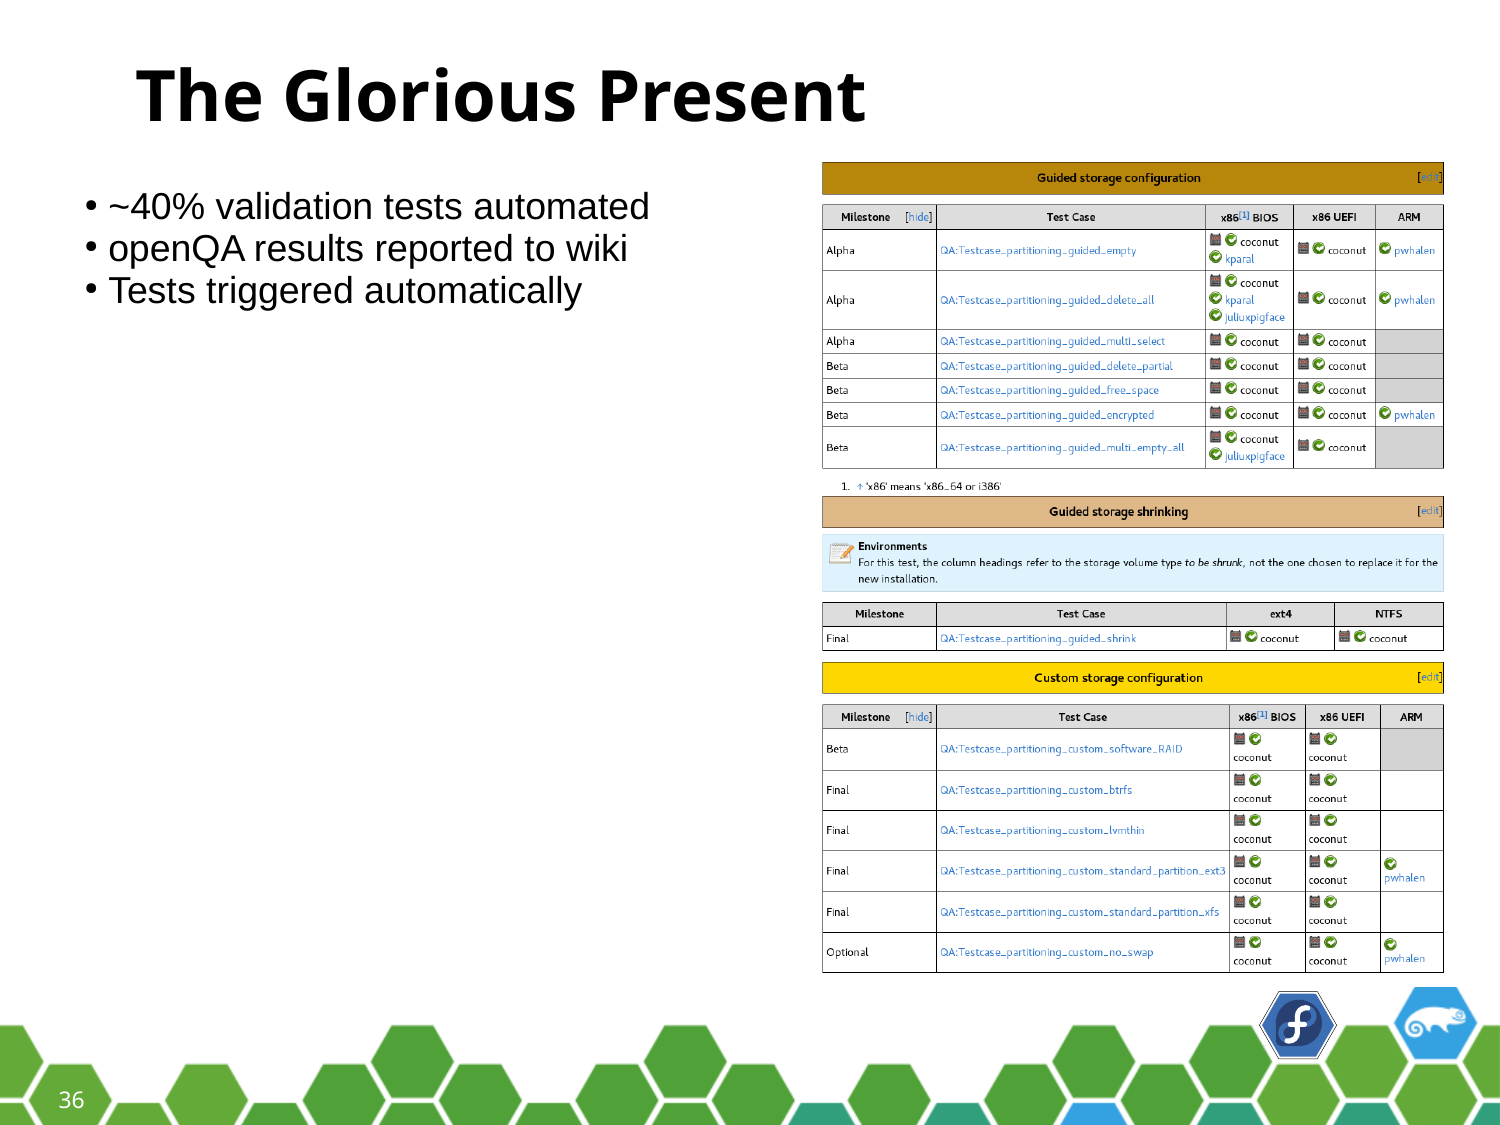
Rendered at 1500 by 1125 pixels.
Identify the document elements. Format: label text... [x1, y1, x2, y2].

picture [0, 987, 1500, 1125]
picture [816, 156, 1452, 982]
text_box ~40% validation tests automated openQA results reported to wiki Tests triggered automatically [69, 177, 755, 953]
title The Glorious Present [135, 12, 1372, 175]
